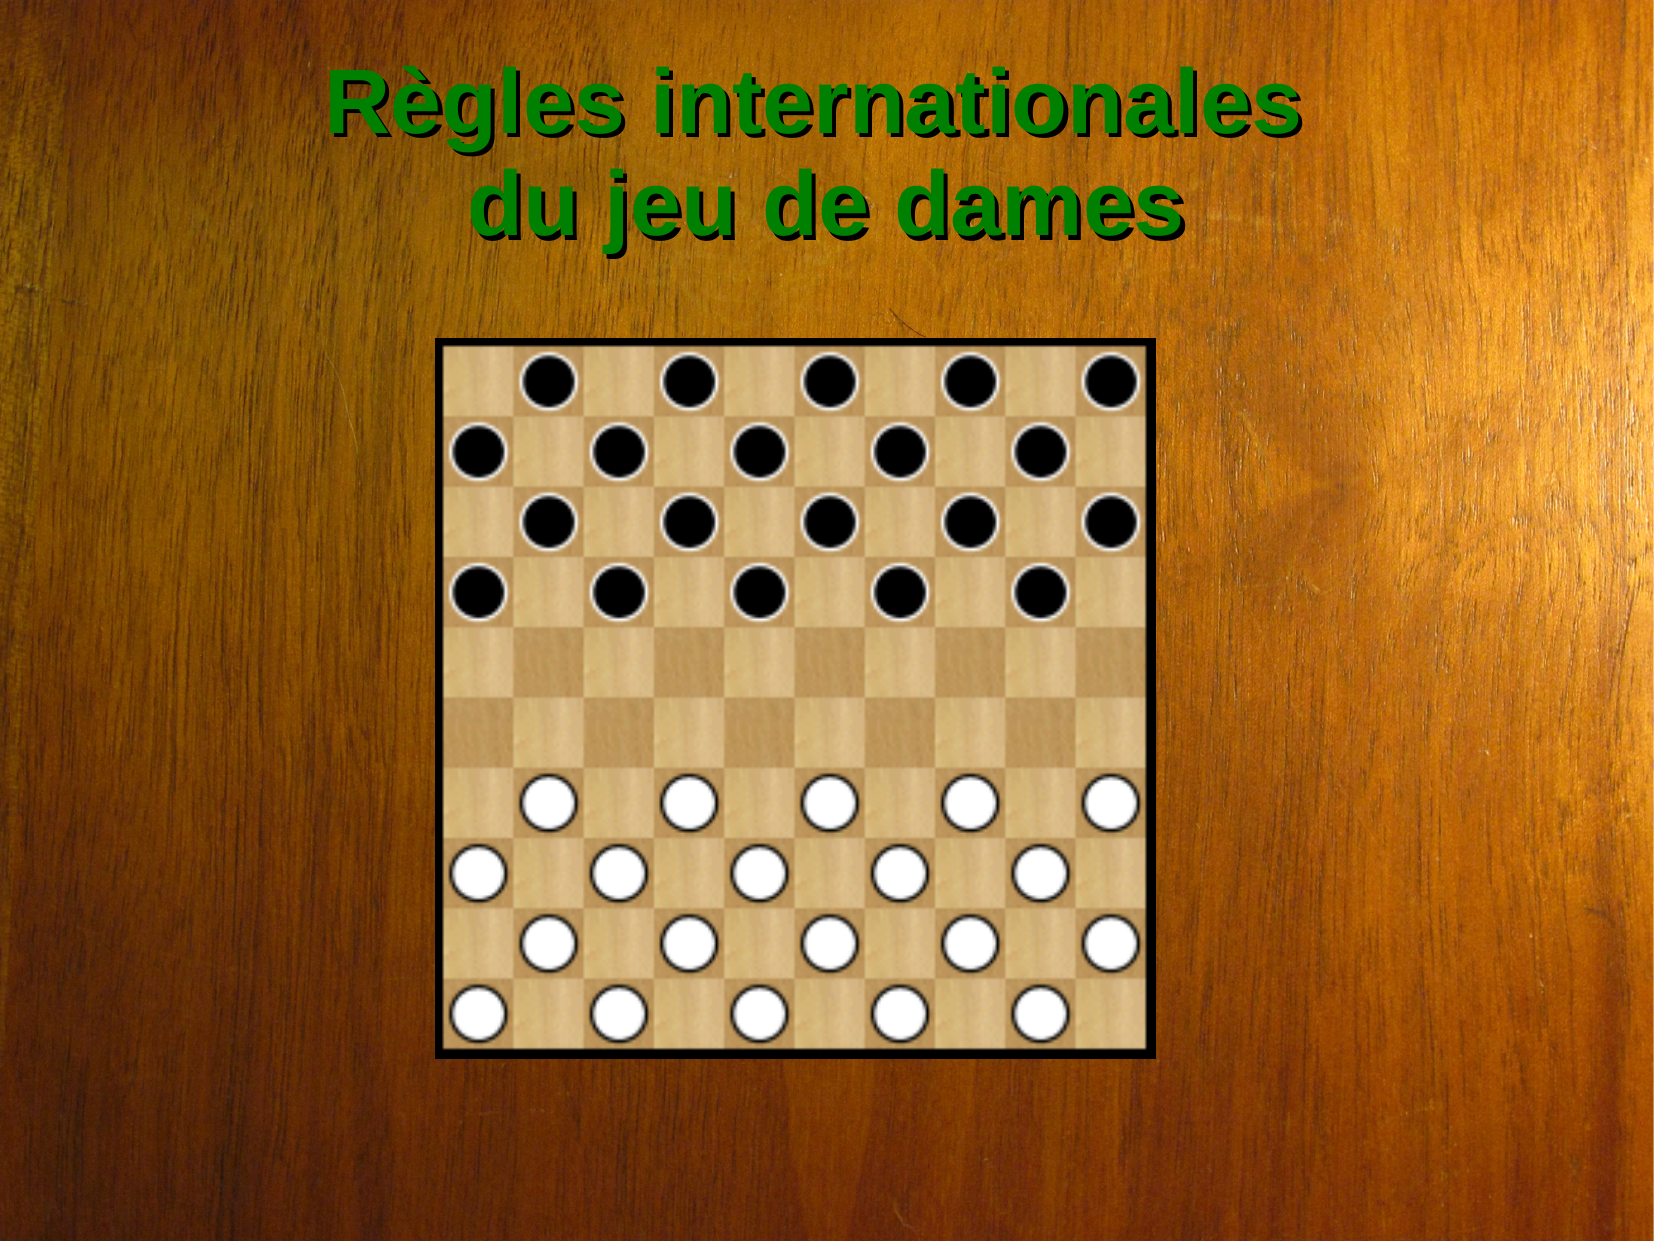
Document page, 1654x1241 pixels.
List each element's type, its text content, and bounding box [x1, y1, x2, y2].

picture [0, 0, 1654, 1241]
title Règles internationales du jeu de dames [82, 49, 1571, 257]
